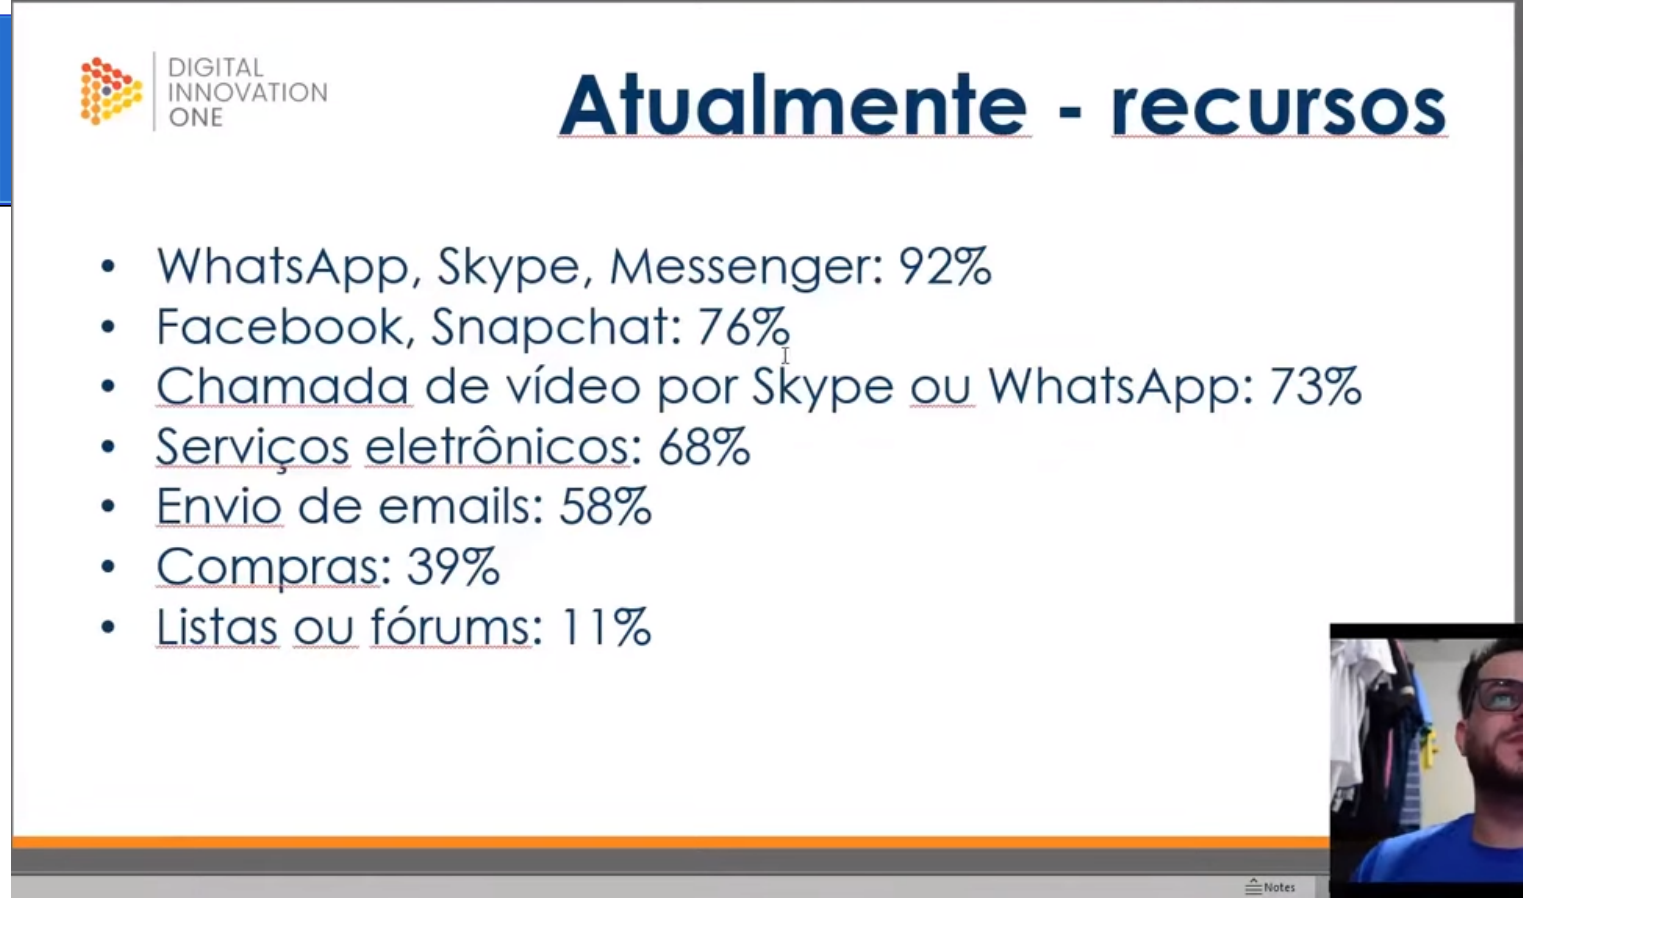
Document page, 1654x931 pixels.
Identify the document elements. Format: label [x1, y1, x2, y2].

picture [11, 0, 1523, 898]
